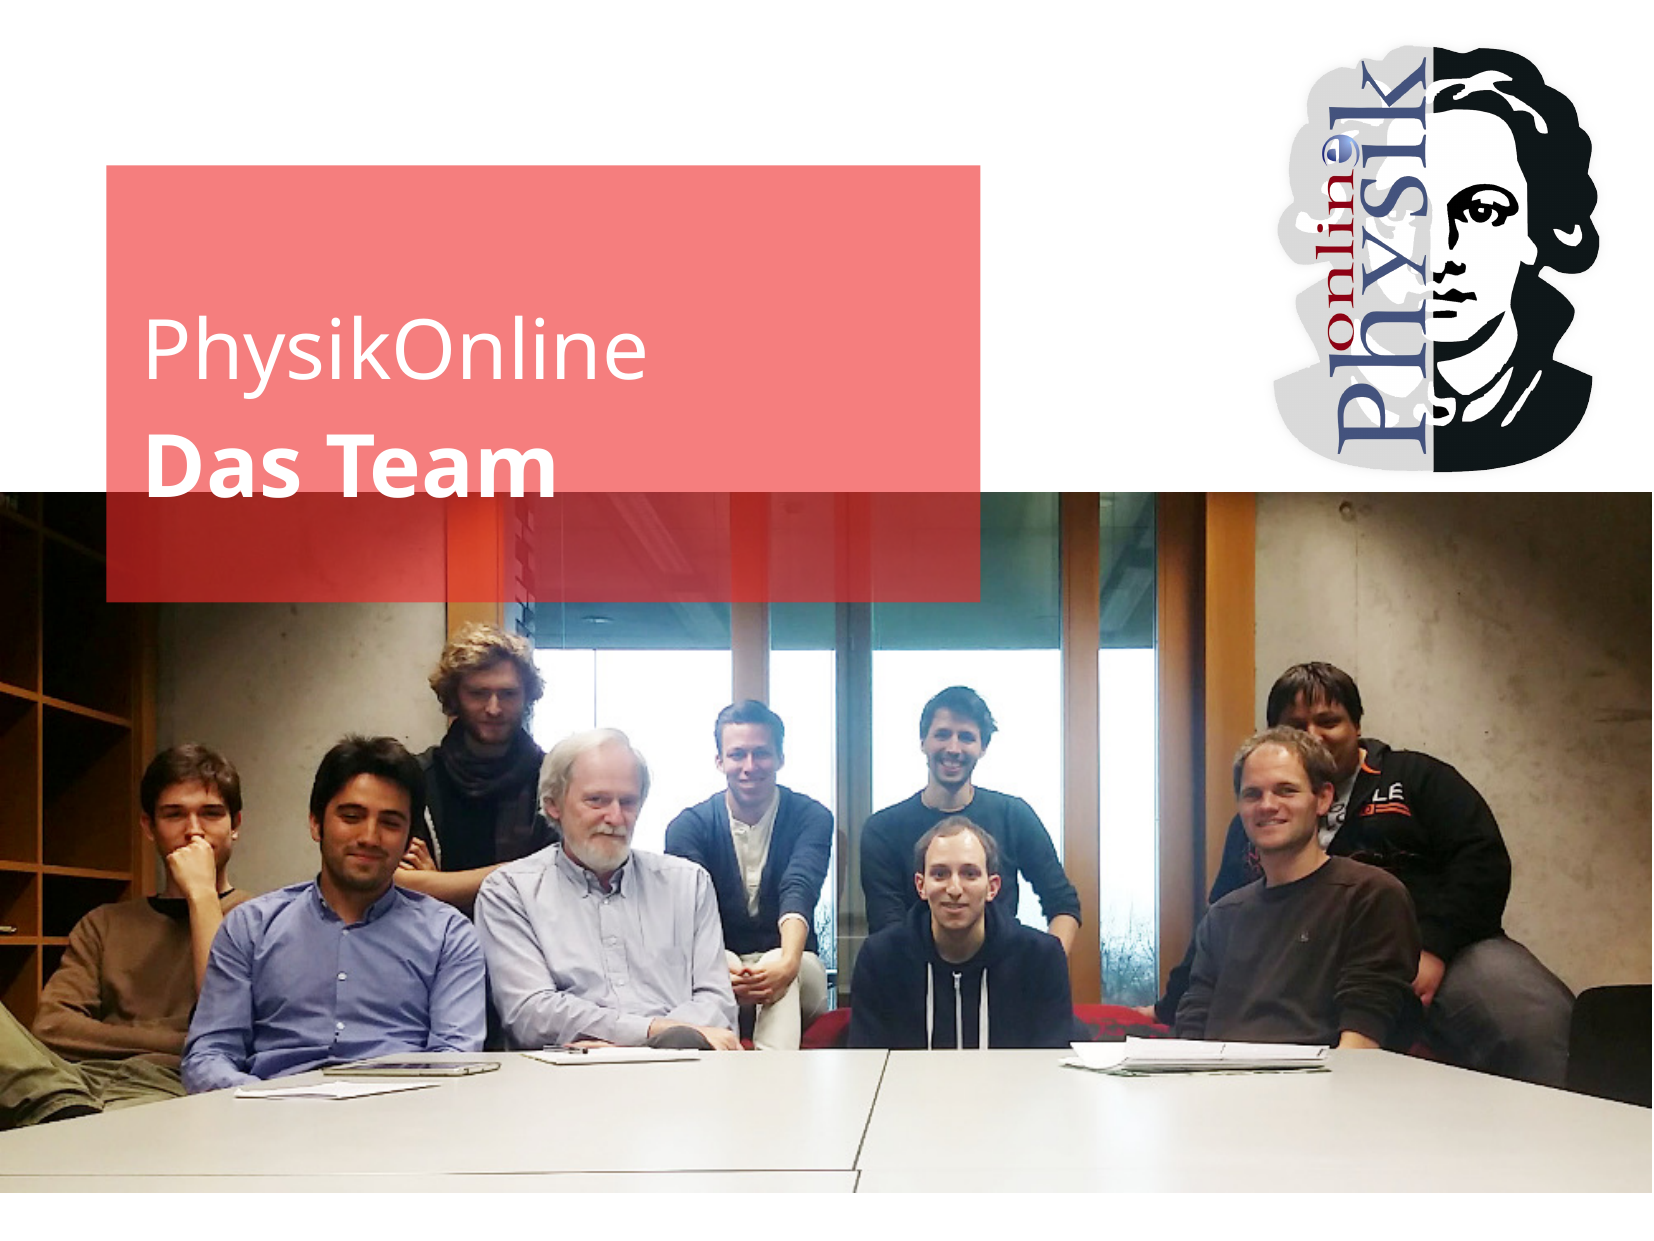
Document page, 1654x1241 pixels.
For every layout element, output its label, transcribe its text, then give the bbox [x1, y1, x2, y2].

text_box [106, 165, 981, 603]
picture [1263, 35, 1609, 482]
text_box PhysikOnline Das Team [127, 283, 981, 745]
picture [0, 492, 1652, 1193]
